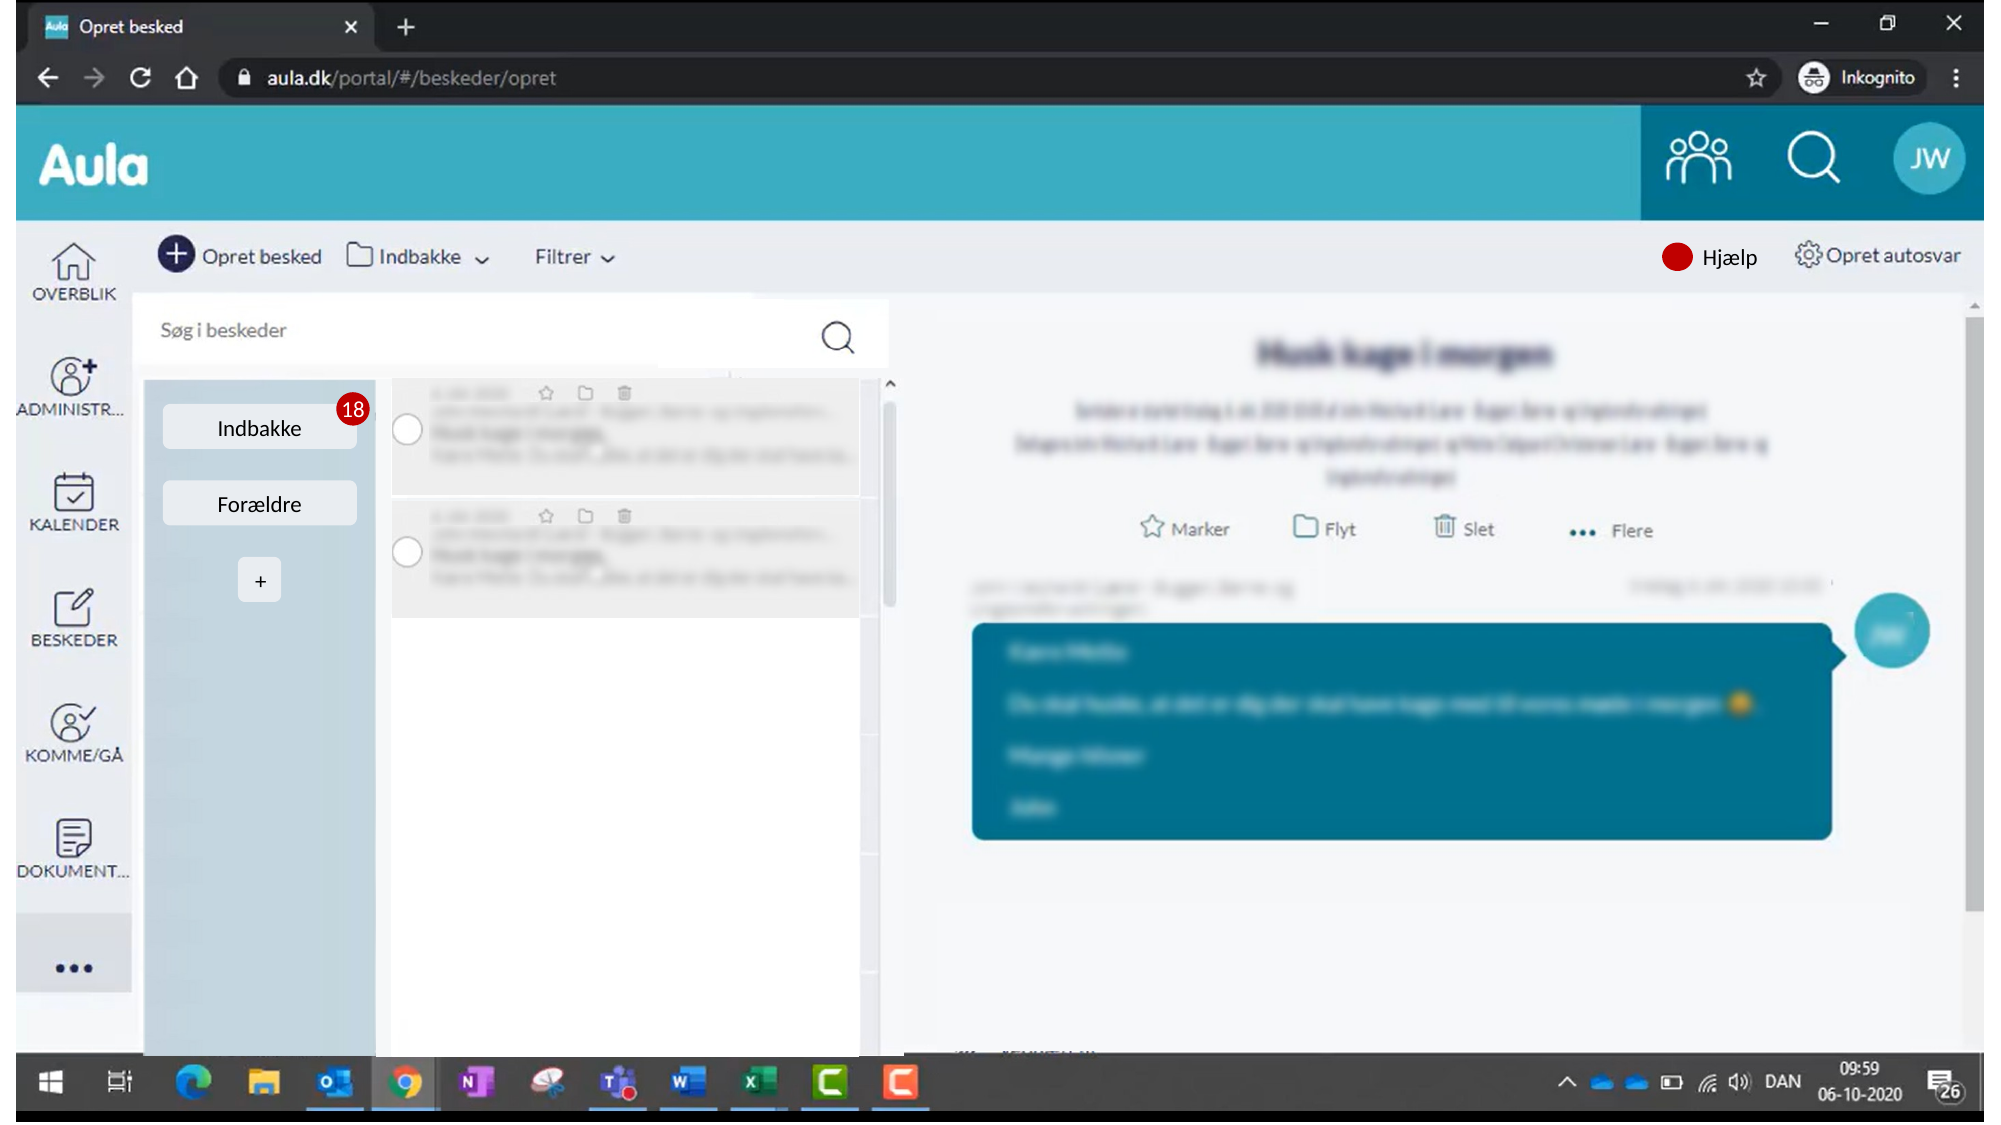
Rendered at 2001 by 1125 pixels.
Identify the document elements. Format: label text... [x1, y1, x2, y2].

text_box Hjælp [1687, 235, 1774, 279]
text_box 18 [326, 387, 392, 431]
picture [1666, 128, 1732, 188]
text_box [391, 498, 860, 614]
picture [1785, 125, 1840, 183]
text_box Indbakke [162, 403, 357, 449]
text_box [1662, 242, 1687, 271]
text_box + [237, 556, 282, 602]
text_box Forældre [162, 480, 357, 526]
picture [16, 0, 1984, 1122]
picture [1893, 123, 1965, 194]
